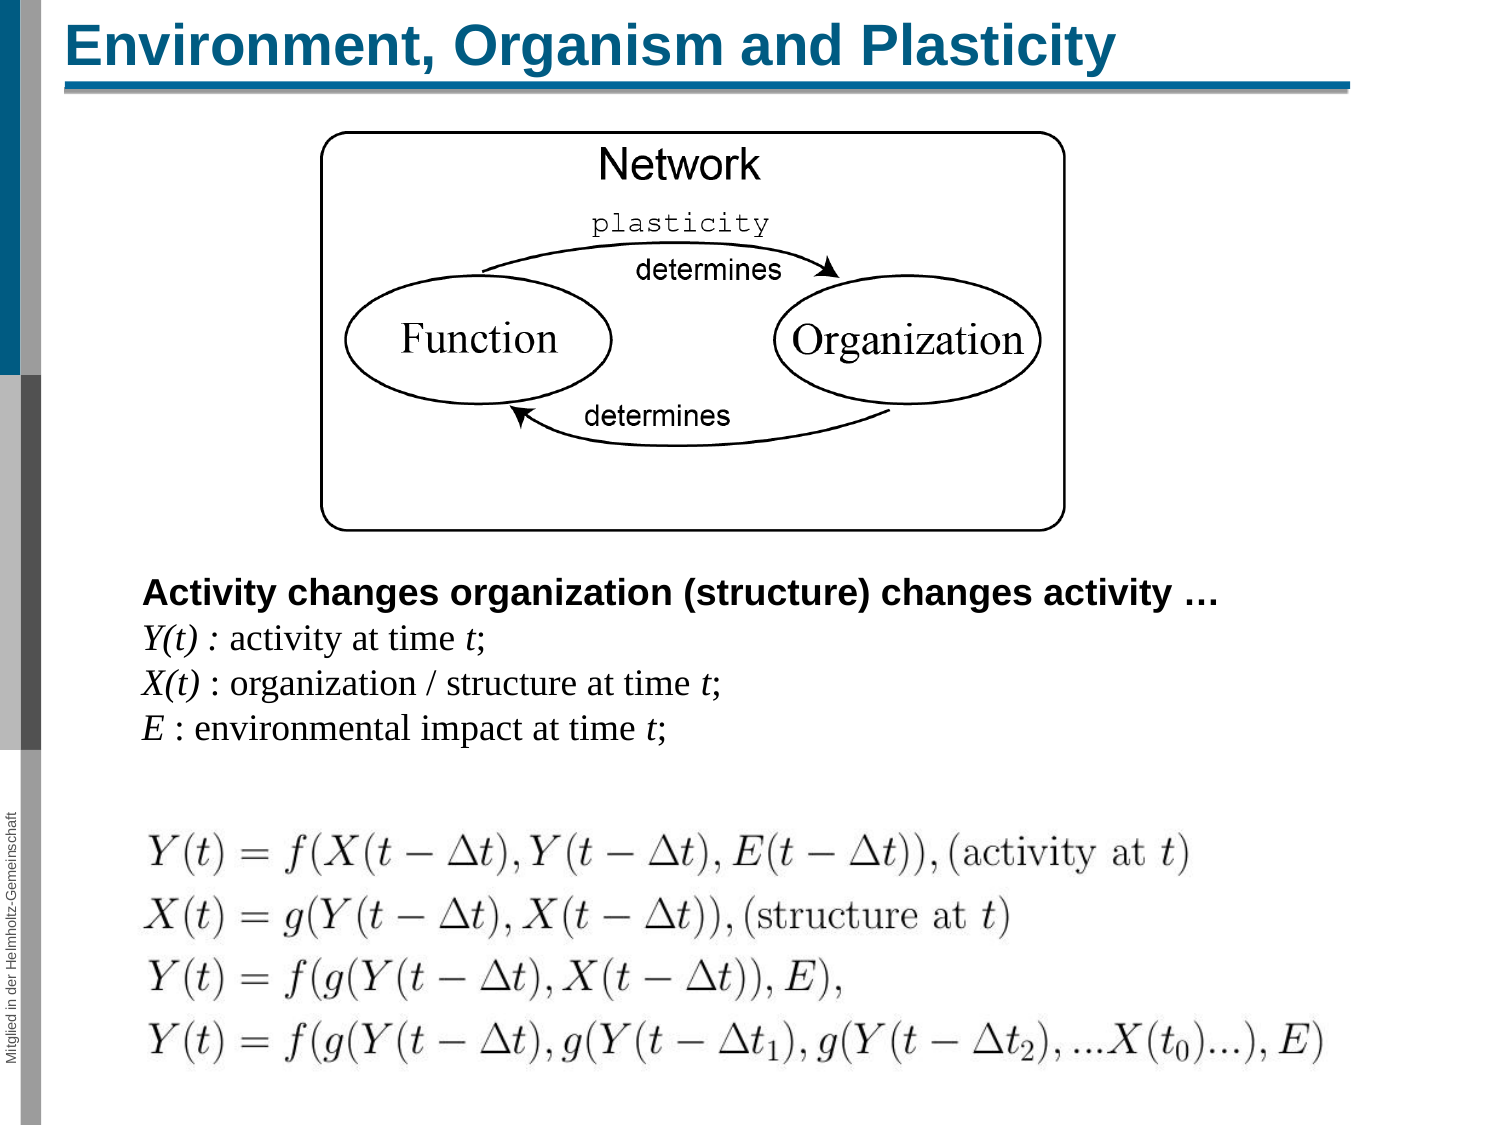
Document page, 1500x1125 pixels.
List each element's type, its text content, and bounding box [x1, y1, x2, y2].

picture [128, 819, 1336, 1080]
text_box Environment, Organism and Plasticity [64, 7, 1440, 102]
text_box Activity changes organization (structure) changes activity … Y(t) : activity at time t; X(t) : organization / structure at time t; E : environmental impact at time t; [127, 560, 1411, 775]
picture [320, 131, 1066, 532]
